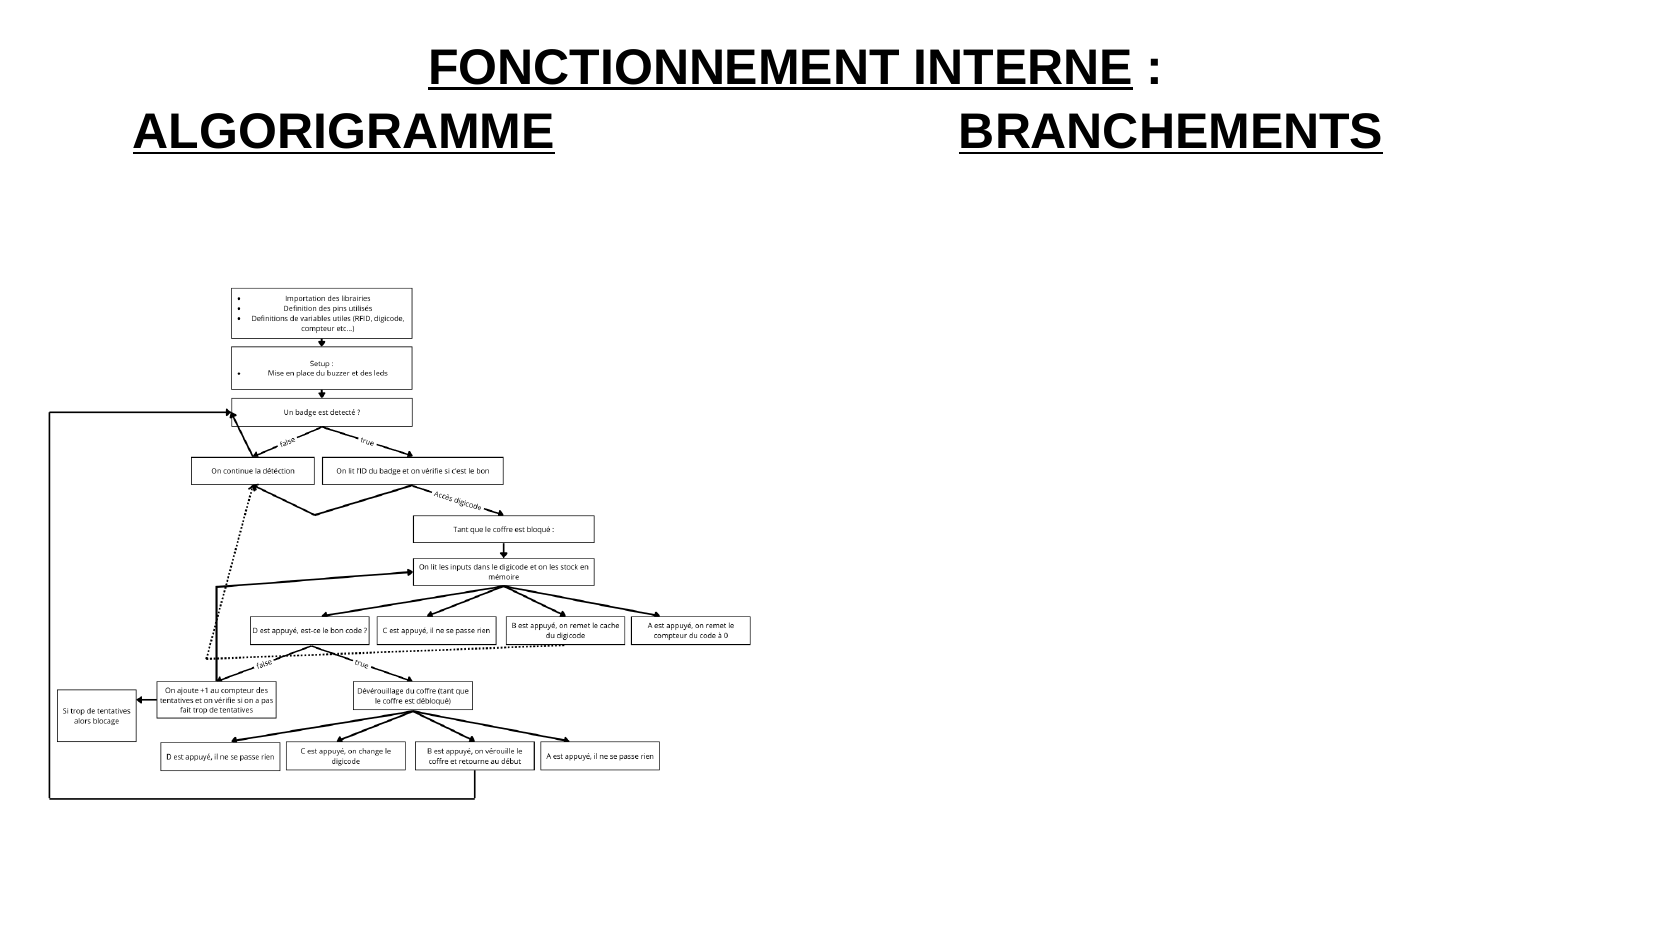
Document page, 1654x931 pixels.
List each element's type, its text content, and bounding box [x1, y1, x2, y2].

text_box FONCTIONNEMENT INTERNE : ALGORIGRAMME BRANCHEMENTS [118, 23, 1654, 167]
picture [38, 283, 756, 804]
